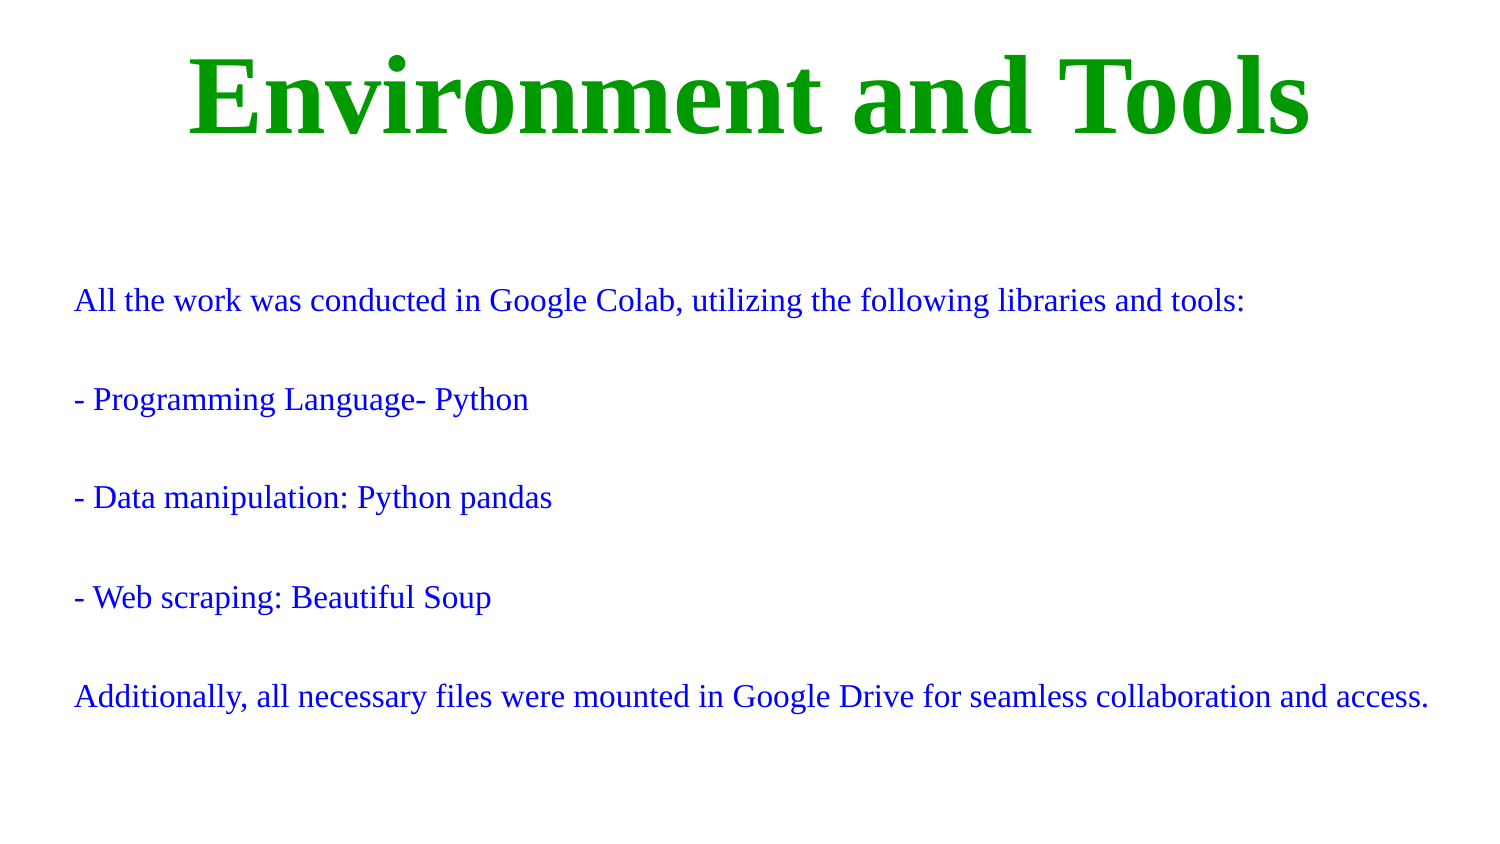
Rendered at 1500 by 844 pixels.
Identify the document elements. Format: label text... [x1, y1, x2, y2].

list All the work was conducted in Google Colab, utilizing the following libraries and tools: - Programming Language- Python - Data manipulation: Python pandas - Web scraping: Beautiful Soup Additionally, all necessary files were mounted in Google Drive for seamless collaboration and access. [0, 147, 1500, 844]
title Environment and Tools [0, 0, 1500, 147]
